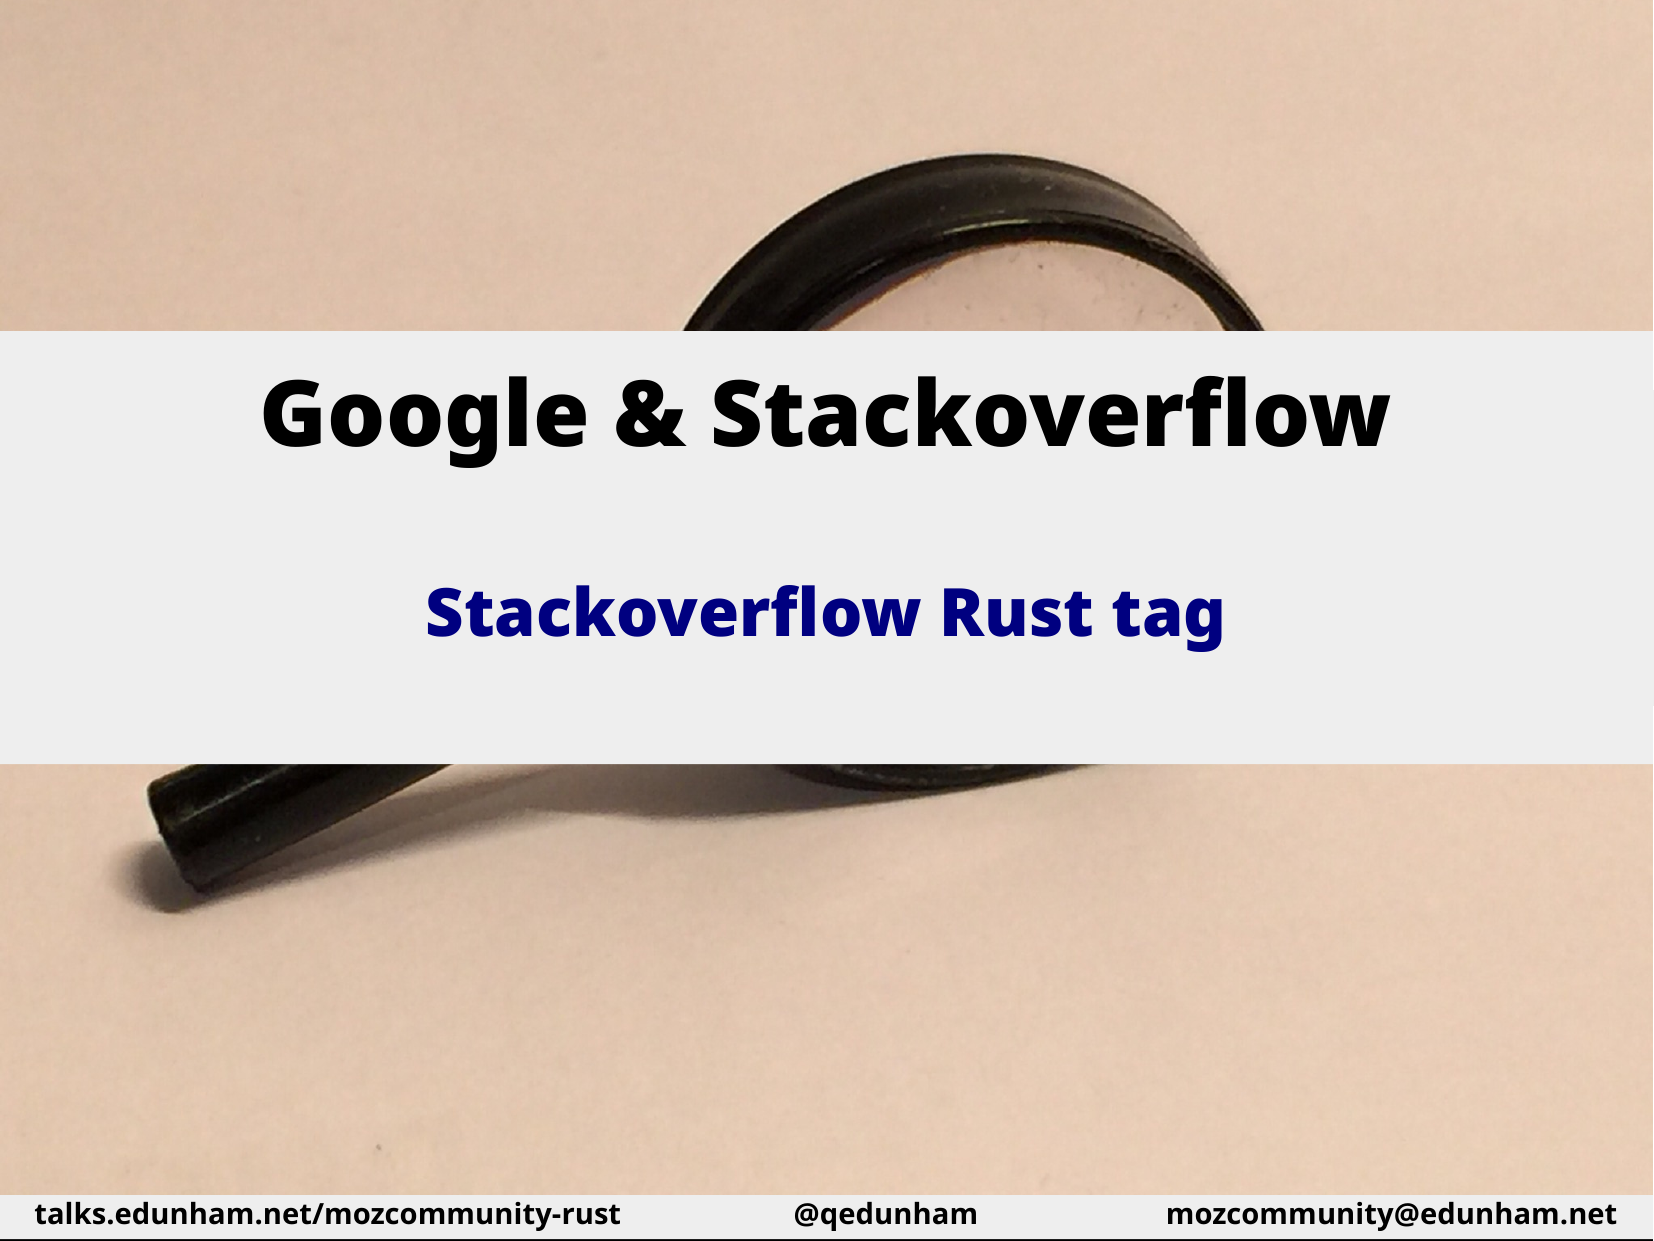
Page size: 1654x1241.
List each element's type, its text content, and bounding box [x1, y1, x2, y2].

title Google & Stackoverflow Stackoverflow Rust tag [0, 331, 1653, 765]
picture [0, 765, 1653, 1195]
picture [0, 0, 1653, 331]
